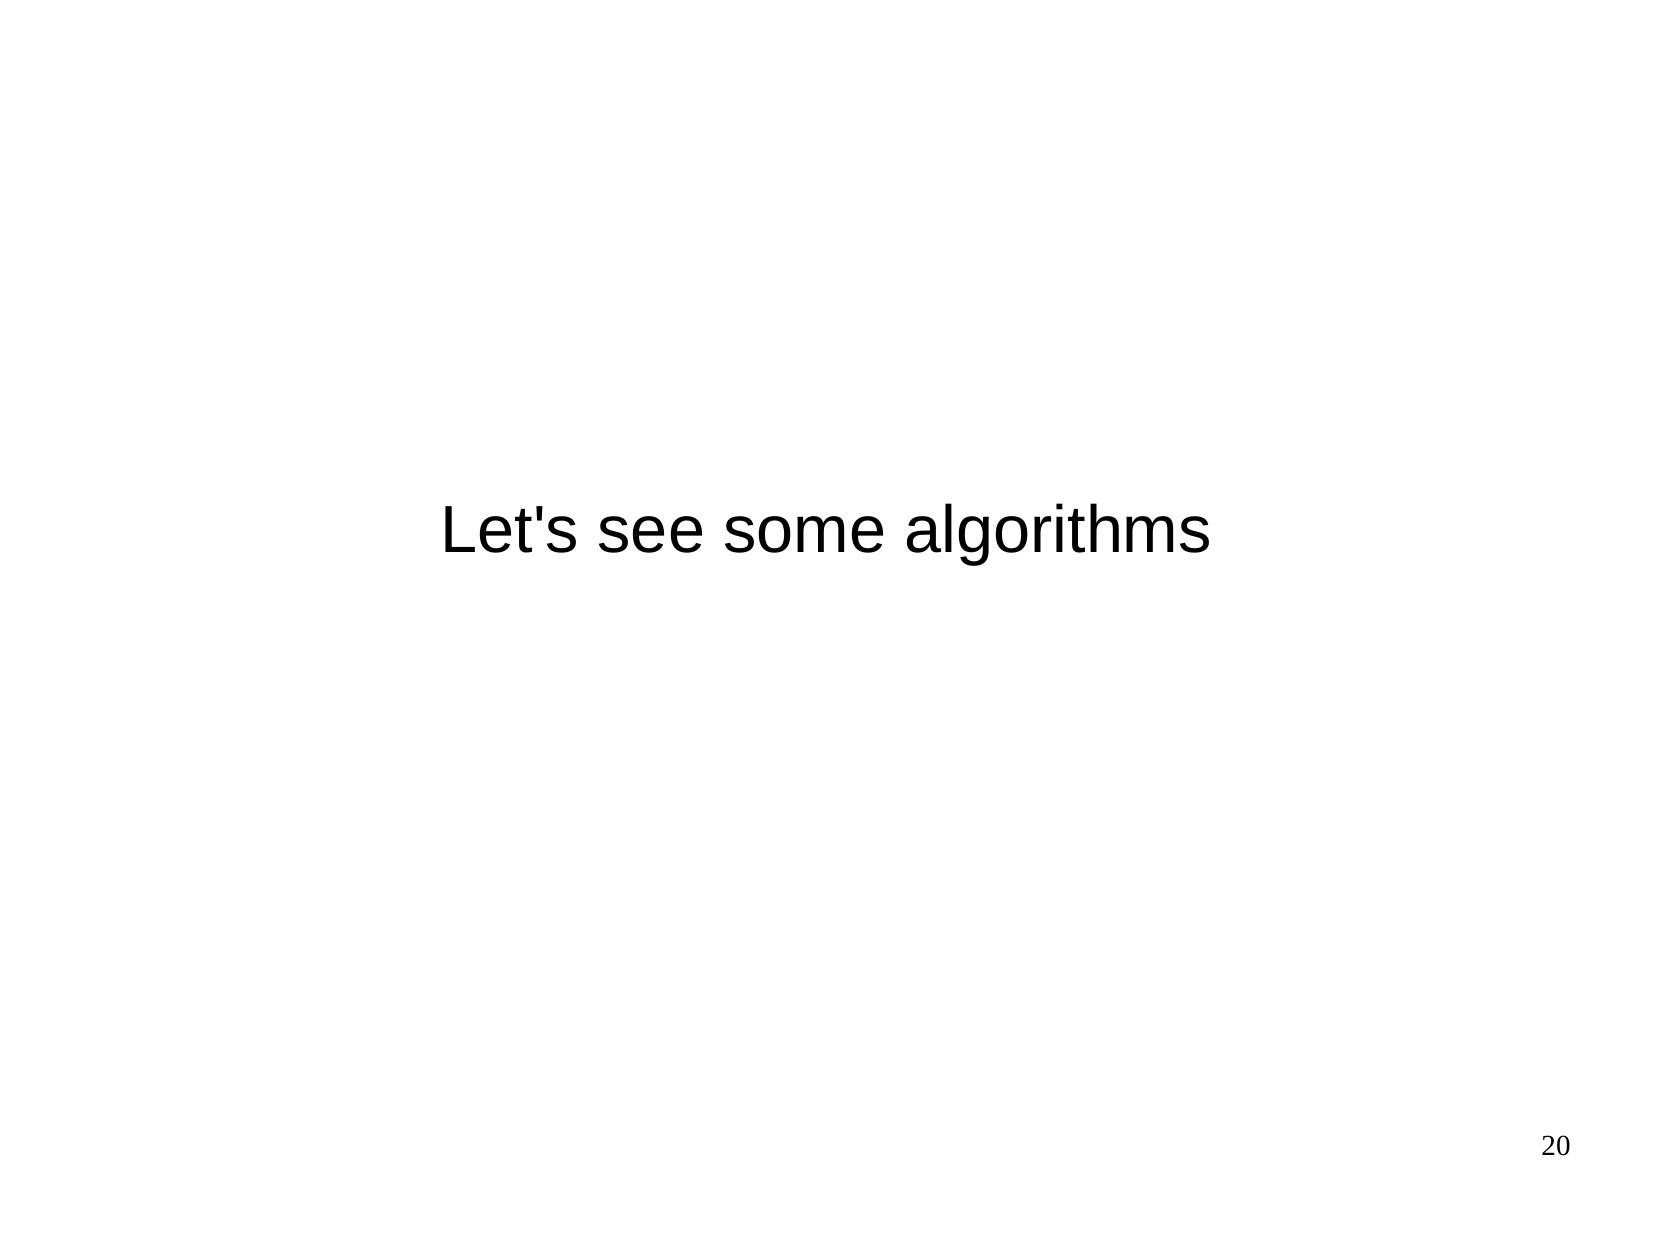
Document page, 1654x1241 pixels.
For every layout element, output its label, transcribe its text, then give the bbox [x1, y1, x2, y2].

subtitle Let's see some algorithms [82, 49, 1571, 1010]
